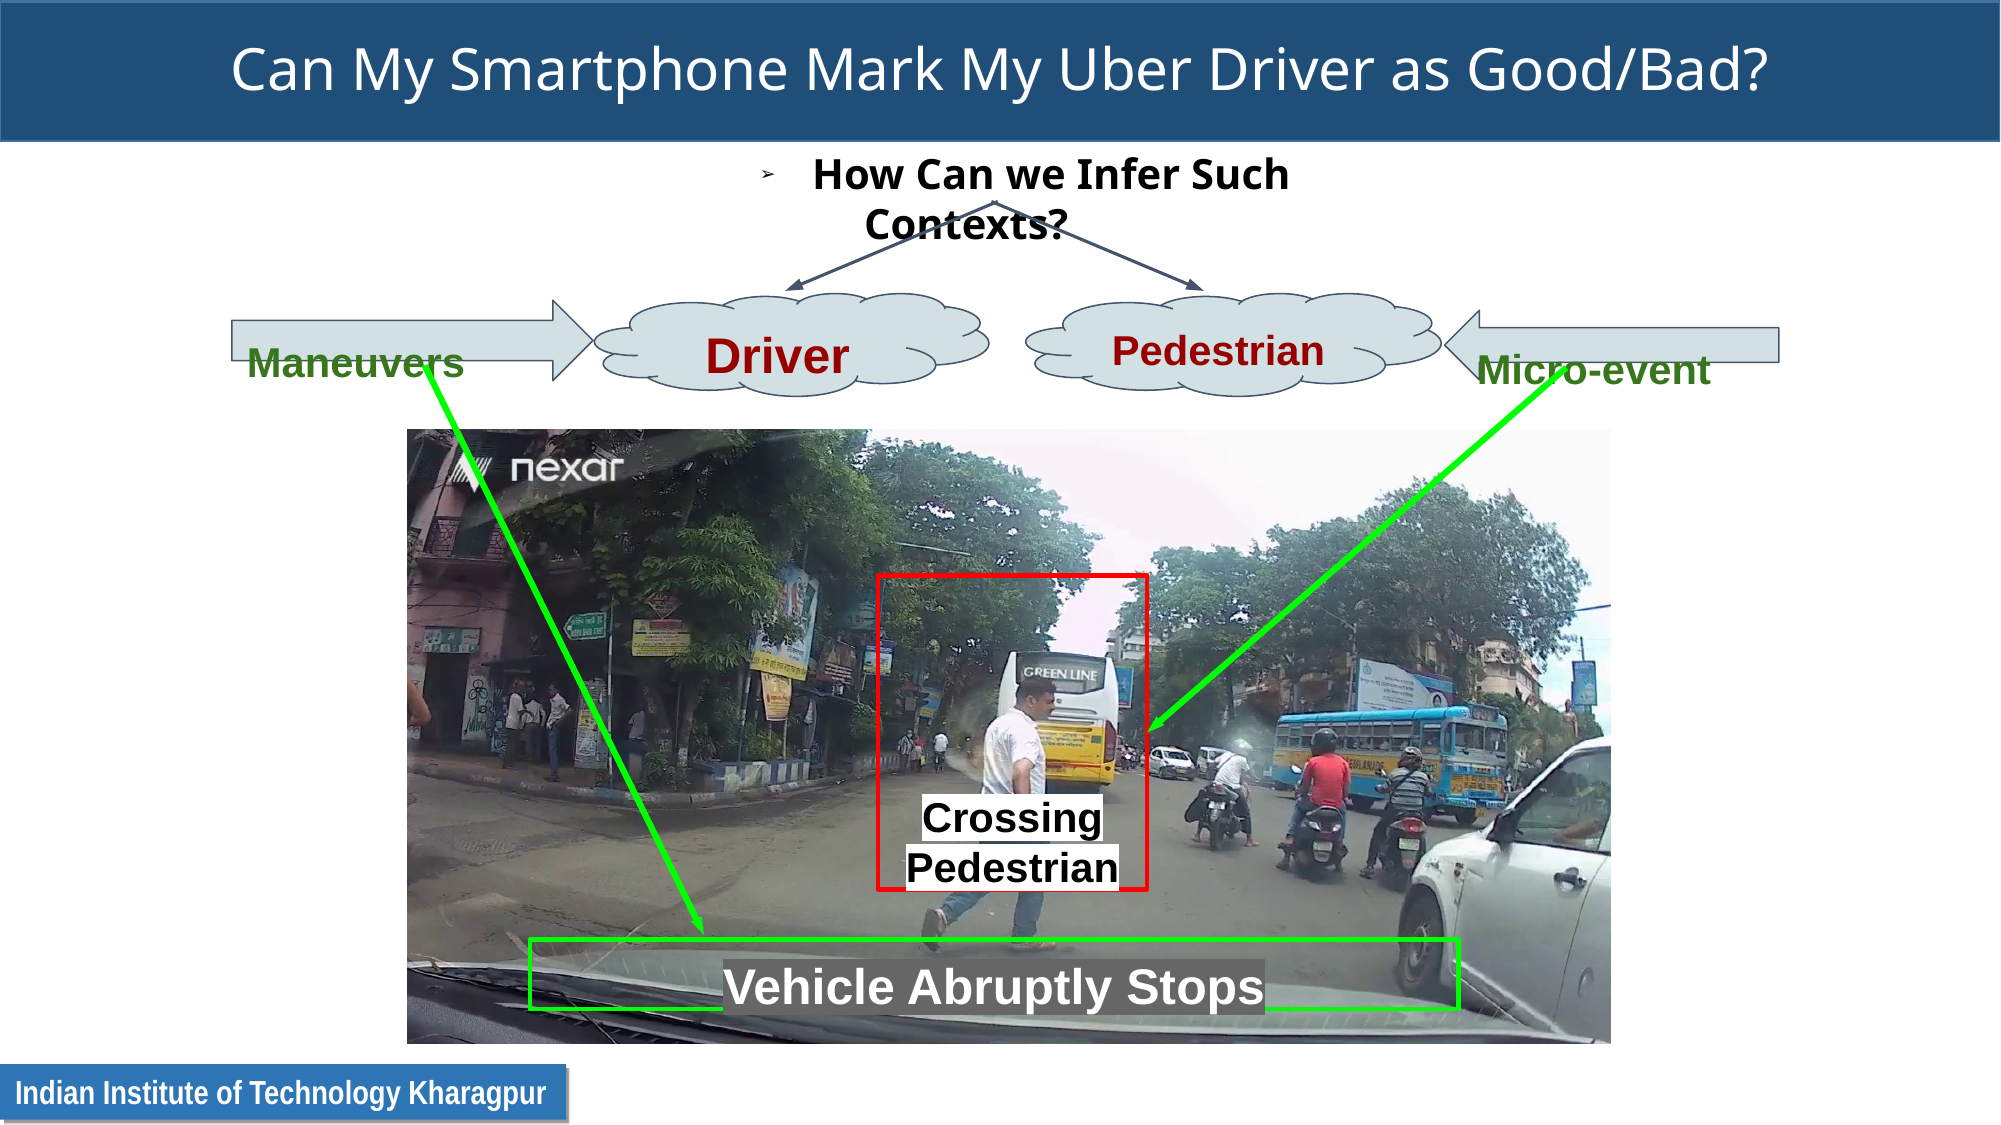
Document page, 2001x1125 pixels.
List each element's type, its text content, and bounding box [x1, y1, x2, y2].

text_box Vehicle Abruptly Stops [530, 939, 1458, 1009]
title Can My Smartphone Mark My Uber Driver as Good/Bad? [0, 1, 2000, 141]
text_box Crossing Pedestrian [878, 575, 1147, 889]
text_box How Can we Infer Such Contexts? [699, 132, 1497, 214]
text_box Micro-event [1444, 310, 1779, 380]
picture [407, 430, 1611, 1044]
text_box Maneuvers [231, 300, 594, 381]
text_box Driver [594, 293, 989, 397]
text_box Pedestrian [1025, 293, 1442, 397]
